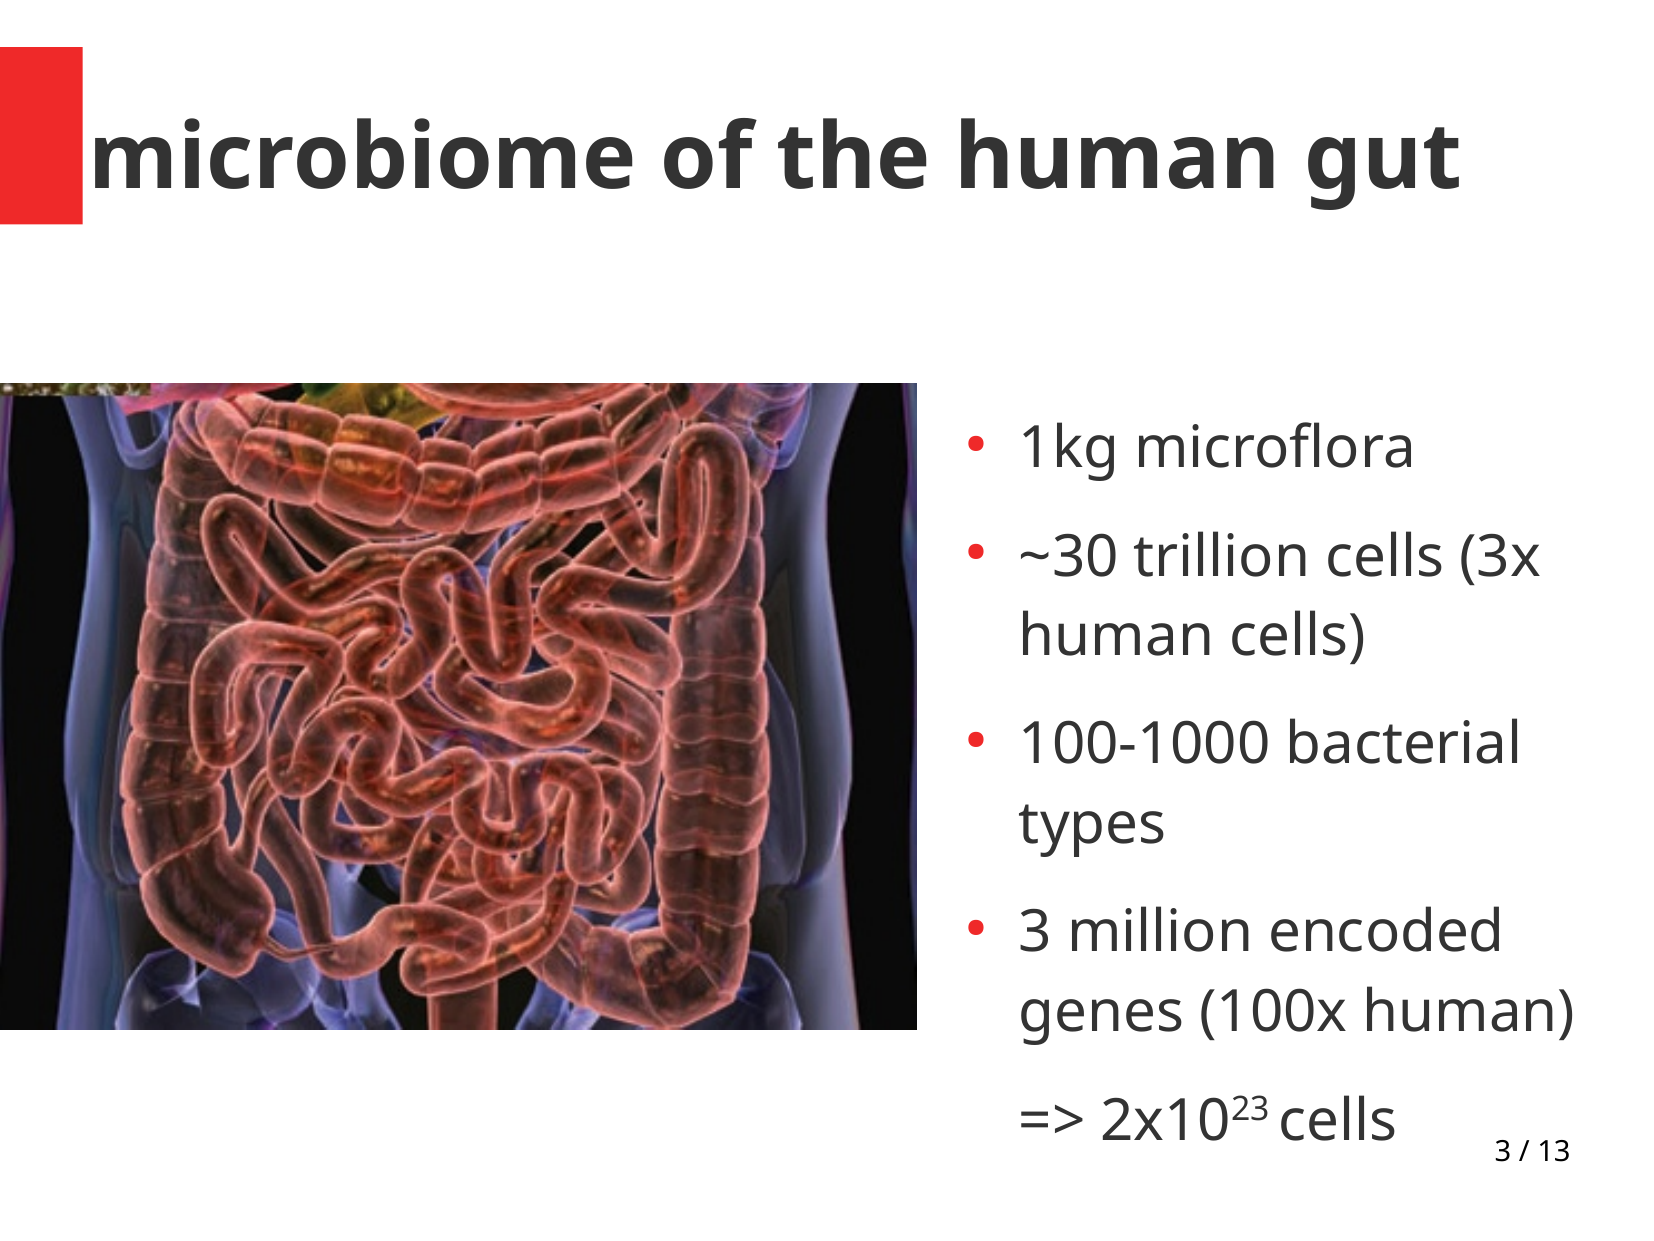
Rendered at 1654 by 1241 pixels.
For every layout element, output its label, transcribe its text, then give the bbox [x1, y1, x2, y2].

title microbiome of the human gut [88, 46, 1651, 260]
list 1kg microflora ~30 trillion cells (3x human cells) 100-1000 bacterial types 3 million encoded genes (100x human) => 2x1023 cells [948, 405, 1607, 1062]
picture [0, 383, 917, 1030]
